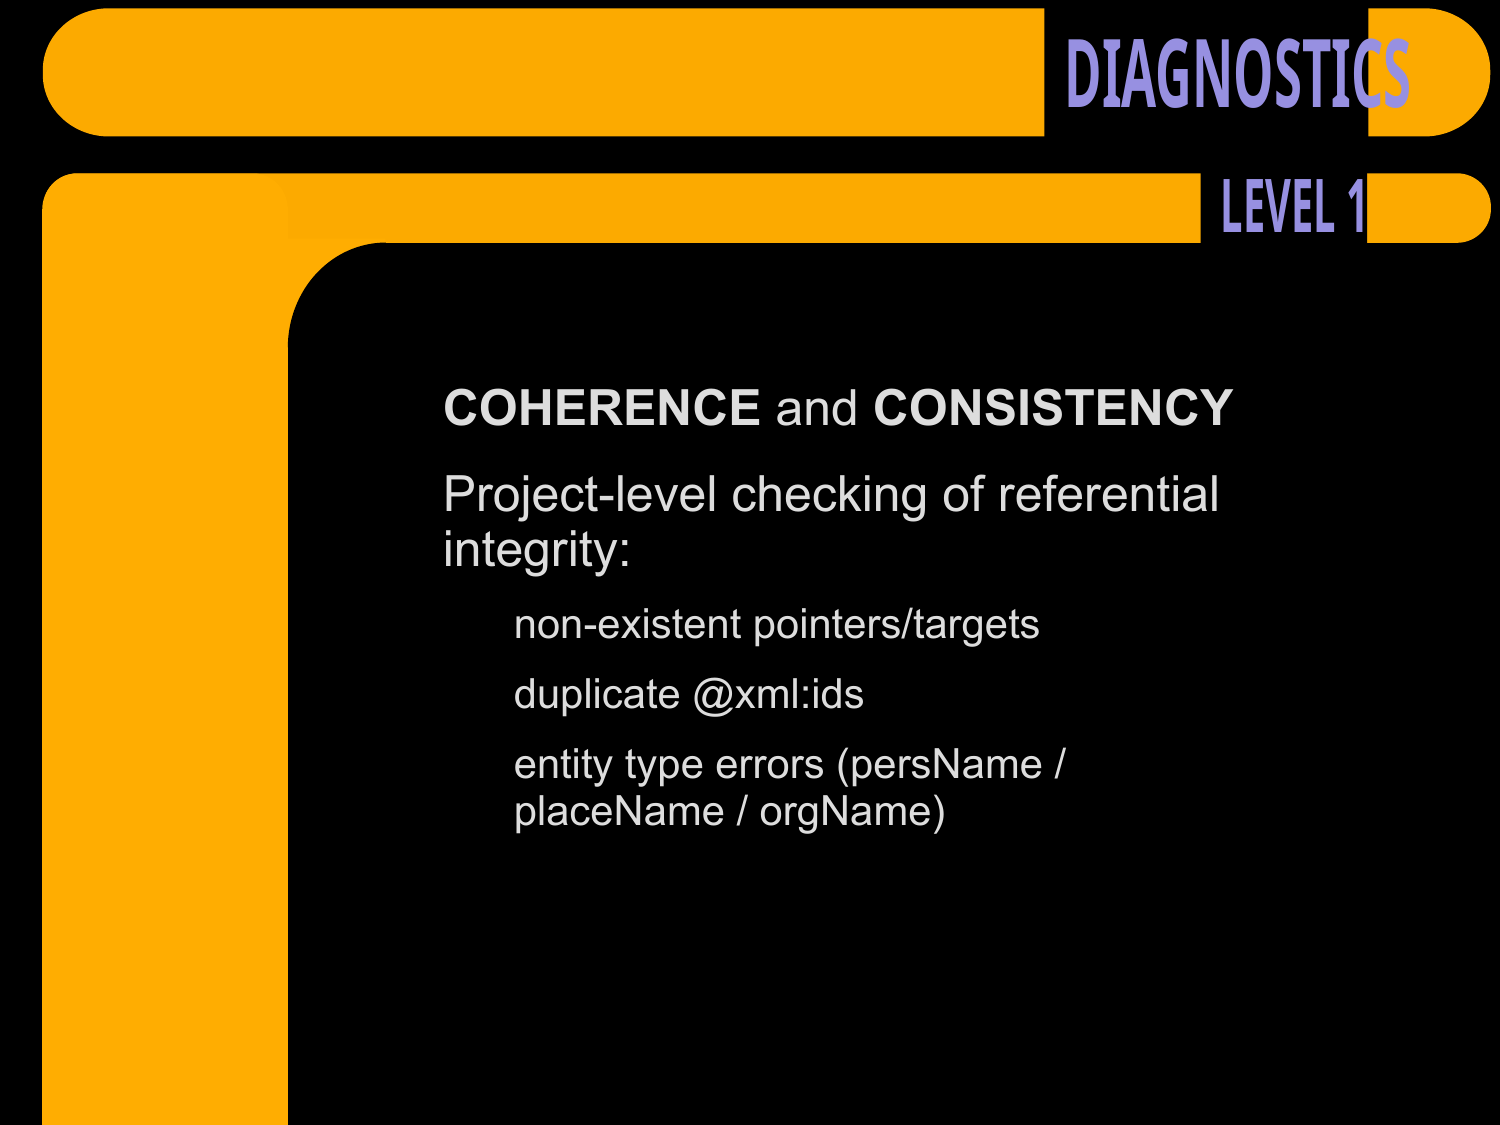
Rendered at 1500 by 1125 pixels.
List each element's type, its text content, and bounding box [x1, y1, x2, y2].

picture [0, 0, 1500, 1125]
list COHERENCE and CONSISTENCY Project-level checking of referential integrity: non-existent pointers/targets duplicate @xml:ids entity type errors (persName / placeName / orgName) [372, 380, 1286, 1062]
